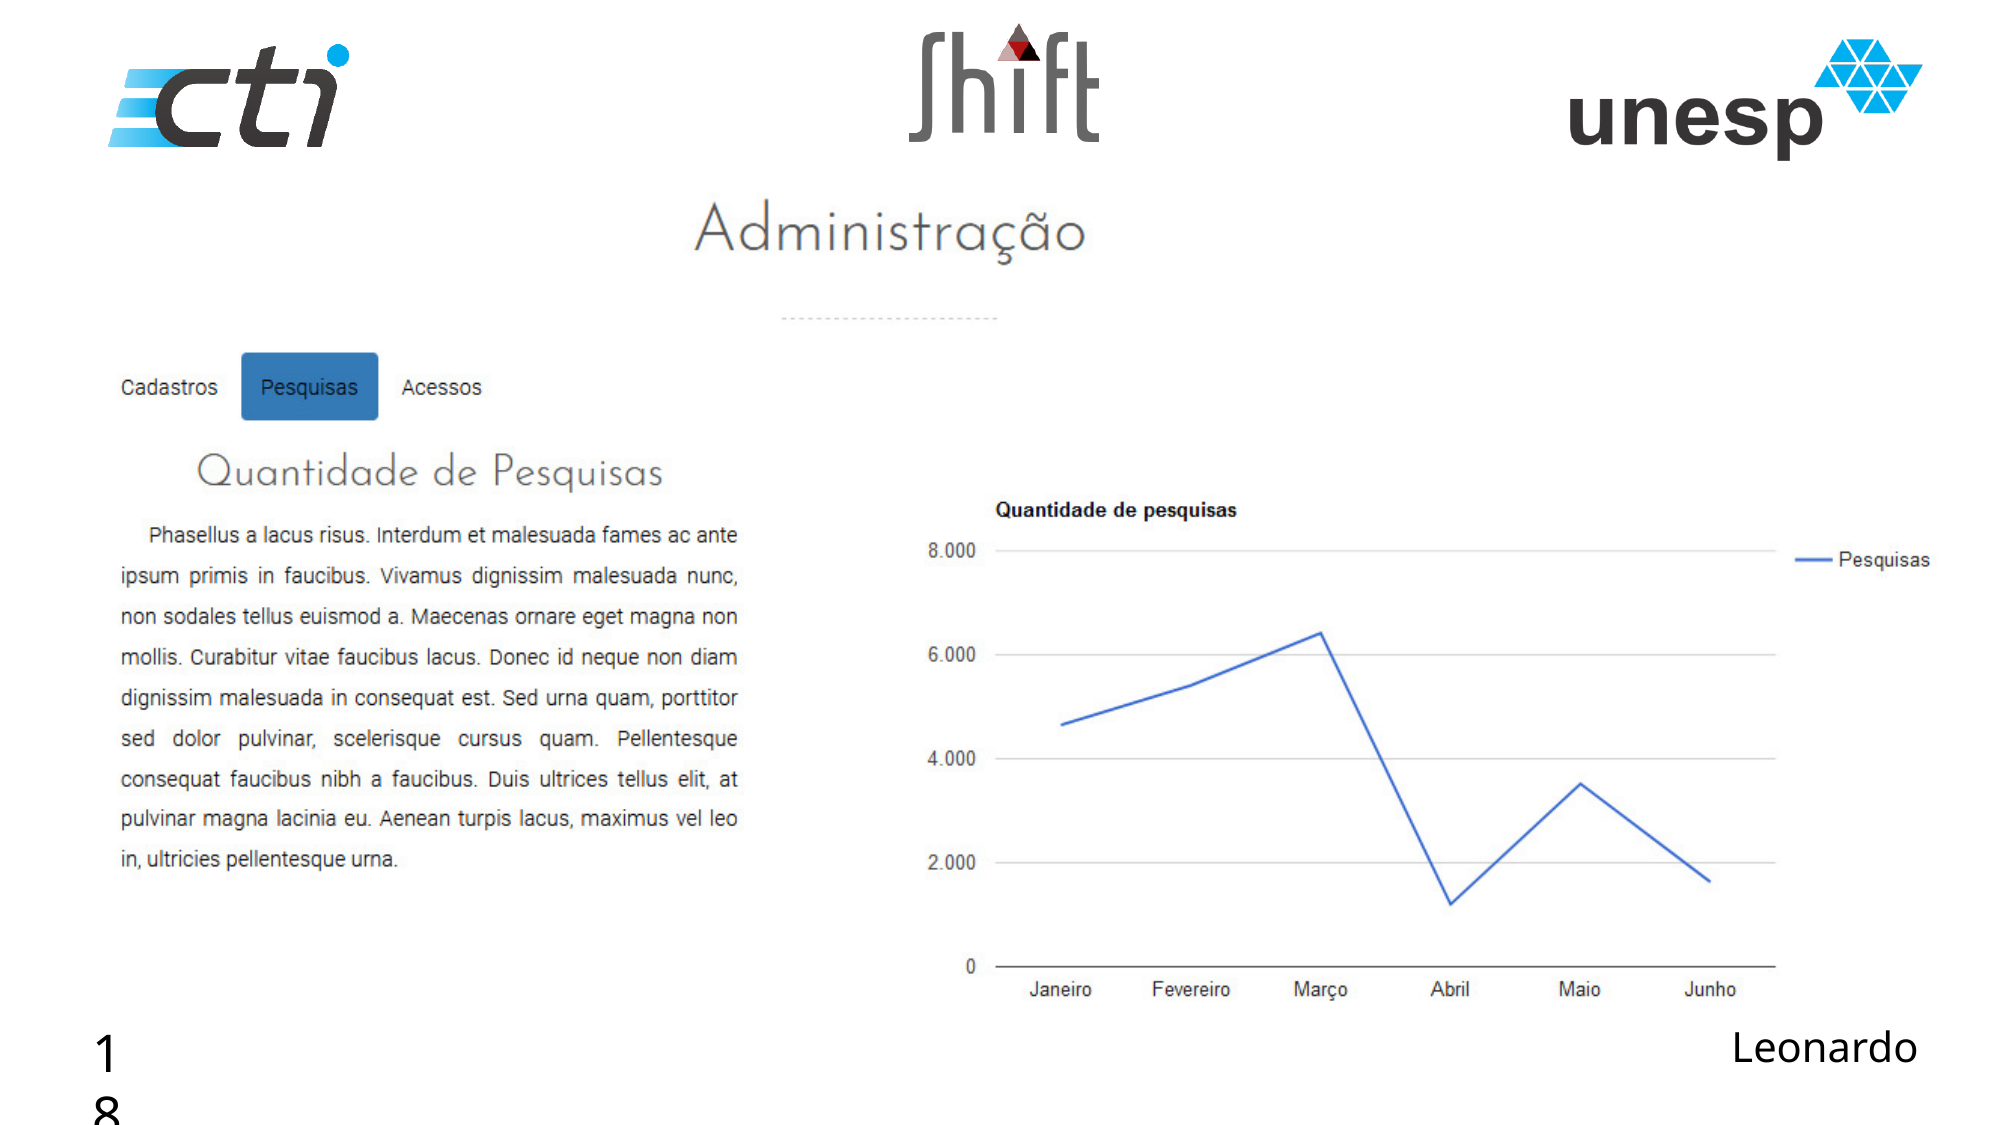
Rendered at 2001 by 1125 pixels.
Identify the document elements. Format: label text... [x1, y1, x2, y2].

picture [94, 181, 1952, 1016]
picture [108, 44, 349, 148]
picture [1570, 39, 1923, 161]
text_box 18 [99, 1117, 115, 1125]
text_box 18 [77, 1012, 166, 1125]
picture [909, 20, 1099, 142]
text_box Leonardo [1716, 1016, 1934, 1078]
text_box 18 [100, 1100, 113, 1112]
